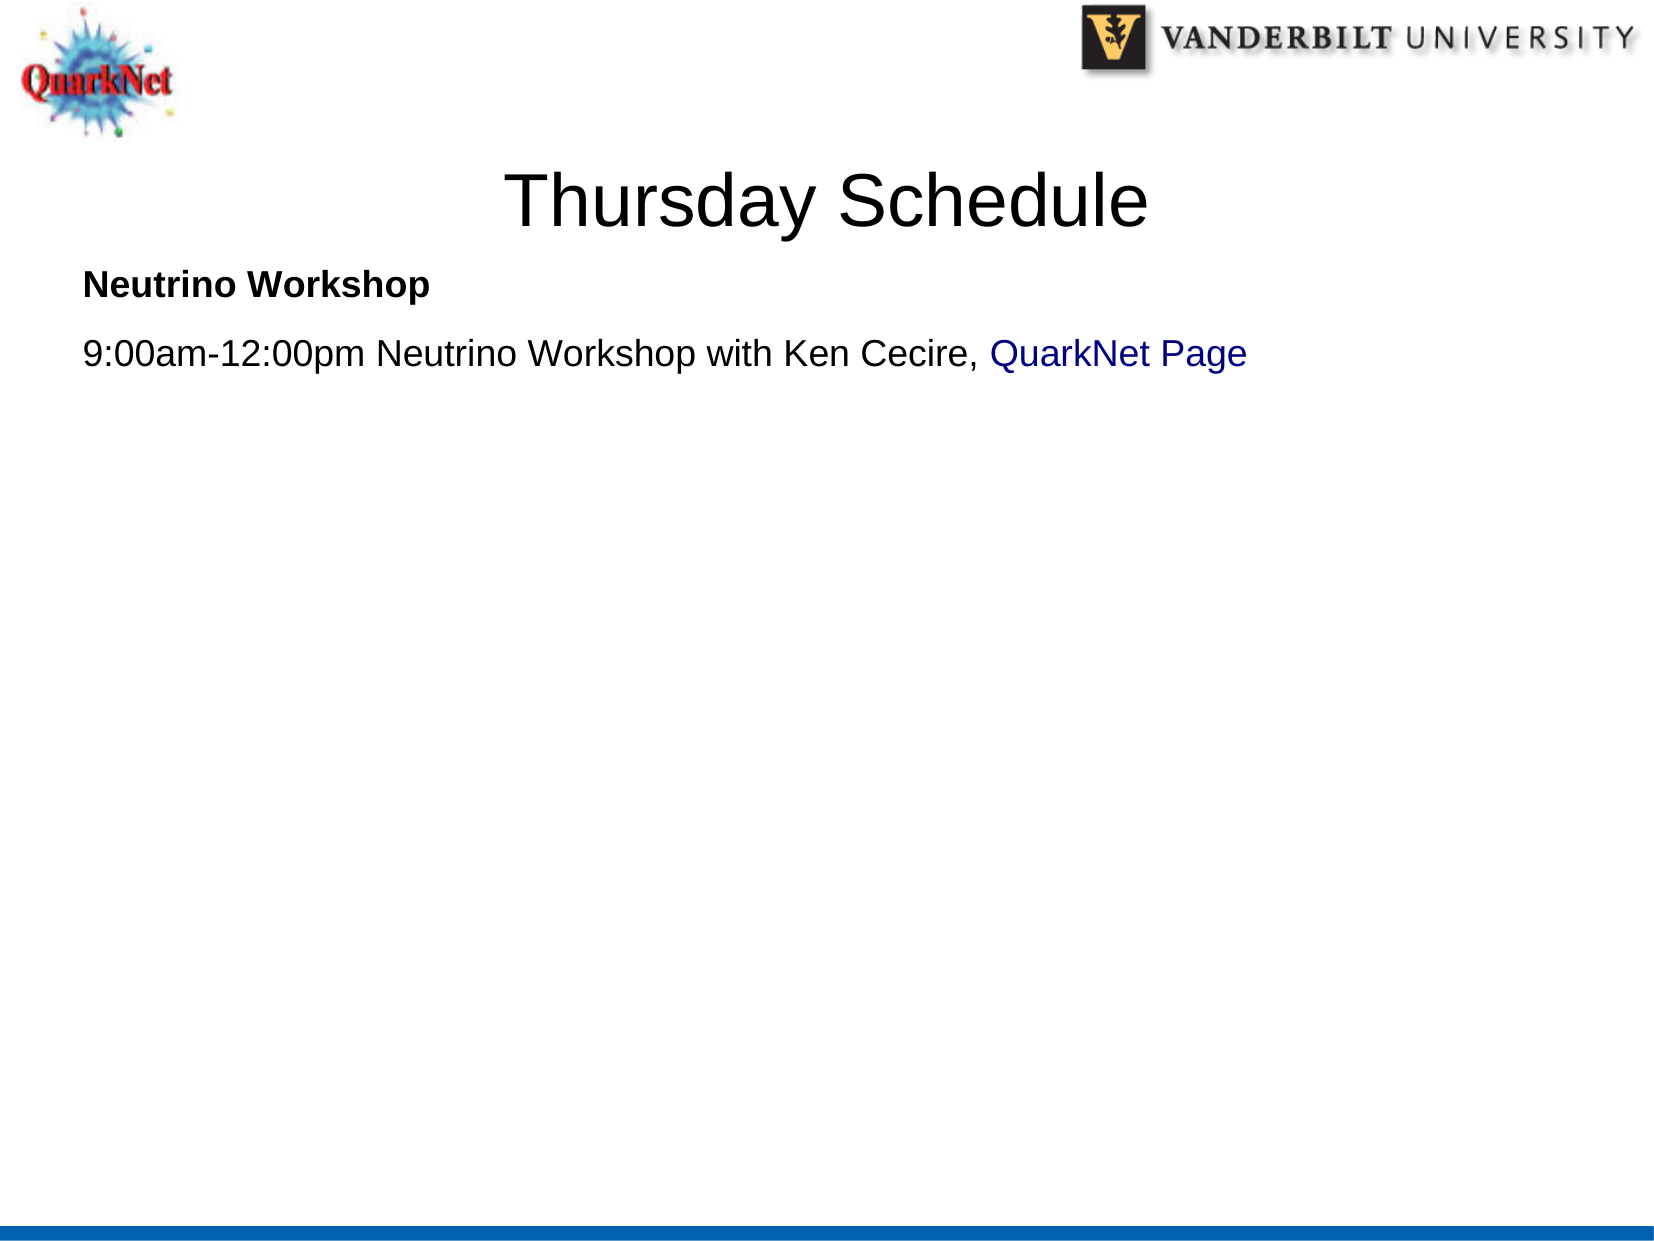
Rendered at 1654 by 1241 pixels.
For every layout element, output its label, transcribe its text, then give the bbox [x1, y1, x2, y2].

picture [1078, 1, 1649, 85]
picture [4, 1, 188, 152]
title Thursday Schedule [121, 118, 1534, 266]
list Neutrino Workshop 9:00am-12:00pm Neutrino Workshop with Ken Cecire, QuarkNet Page [82, 266, 1571, 1125]
